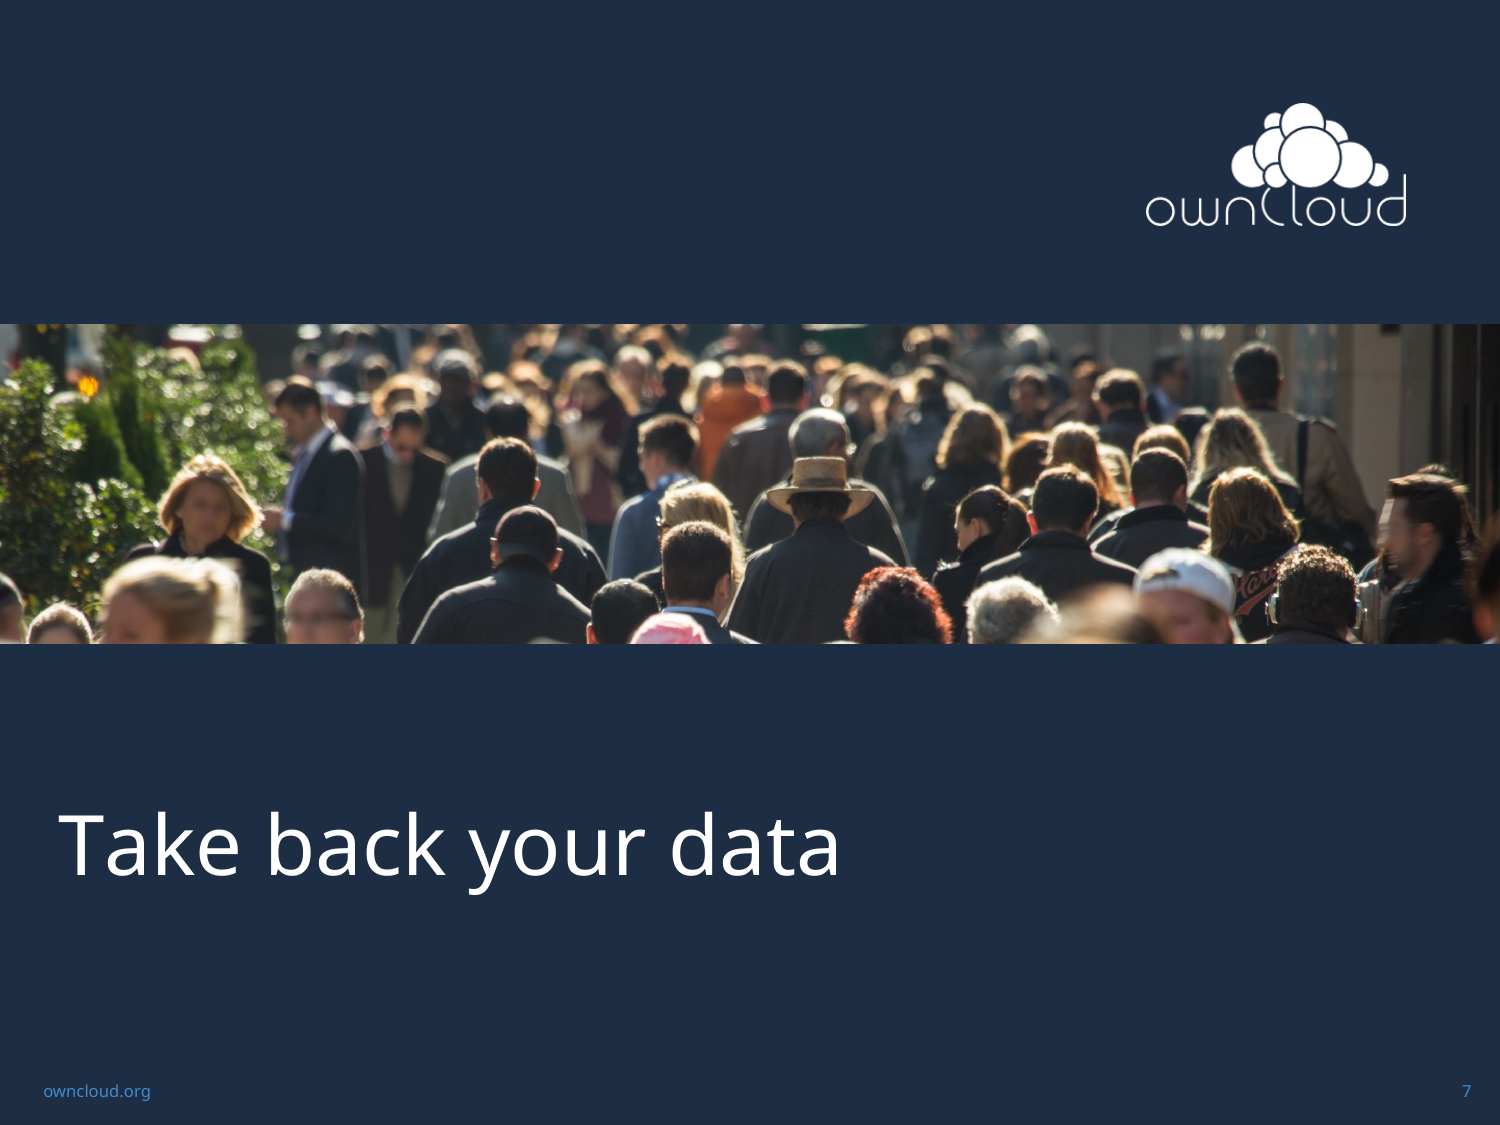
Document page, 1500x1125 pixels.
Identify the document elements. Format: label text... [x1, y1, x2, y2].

title Take back your data [58, 754, 1427, 942]
picture [0, 324, 1500, 644]
picture [1146, 103, 1406, 226]
